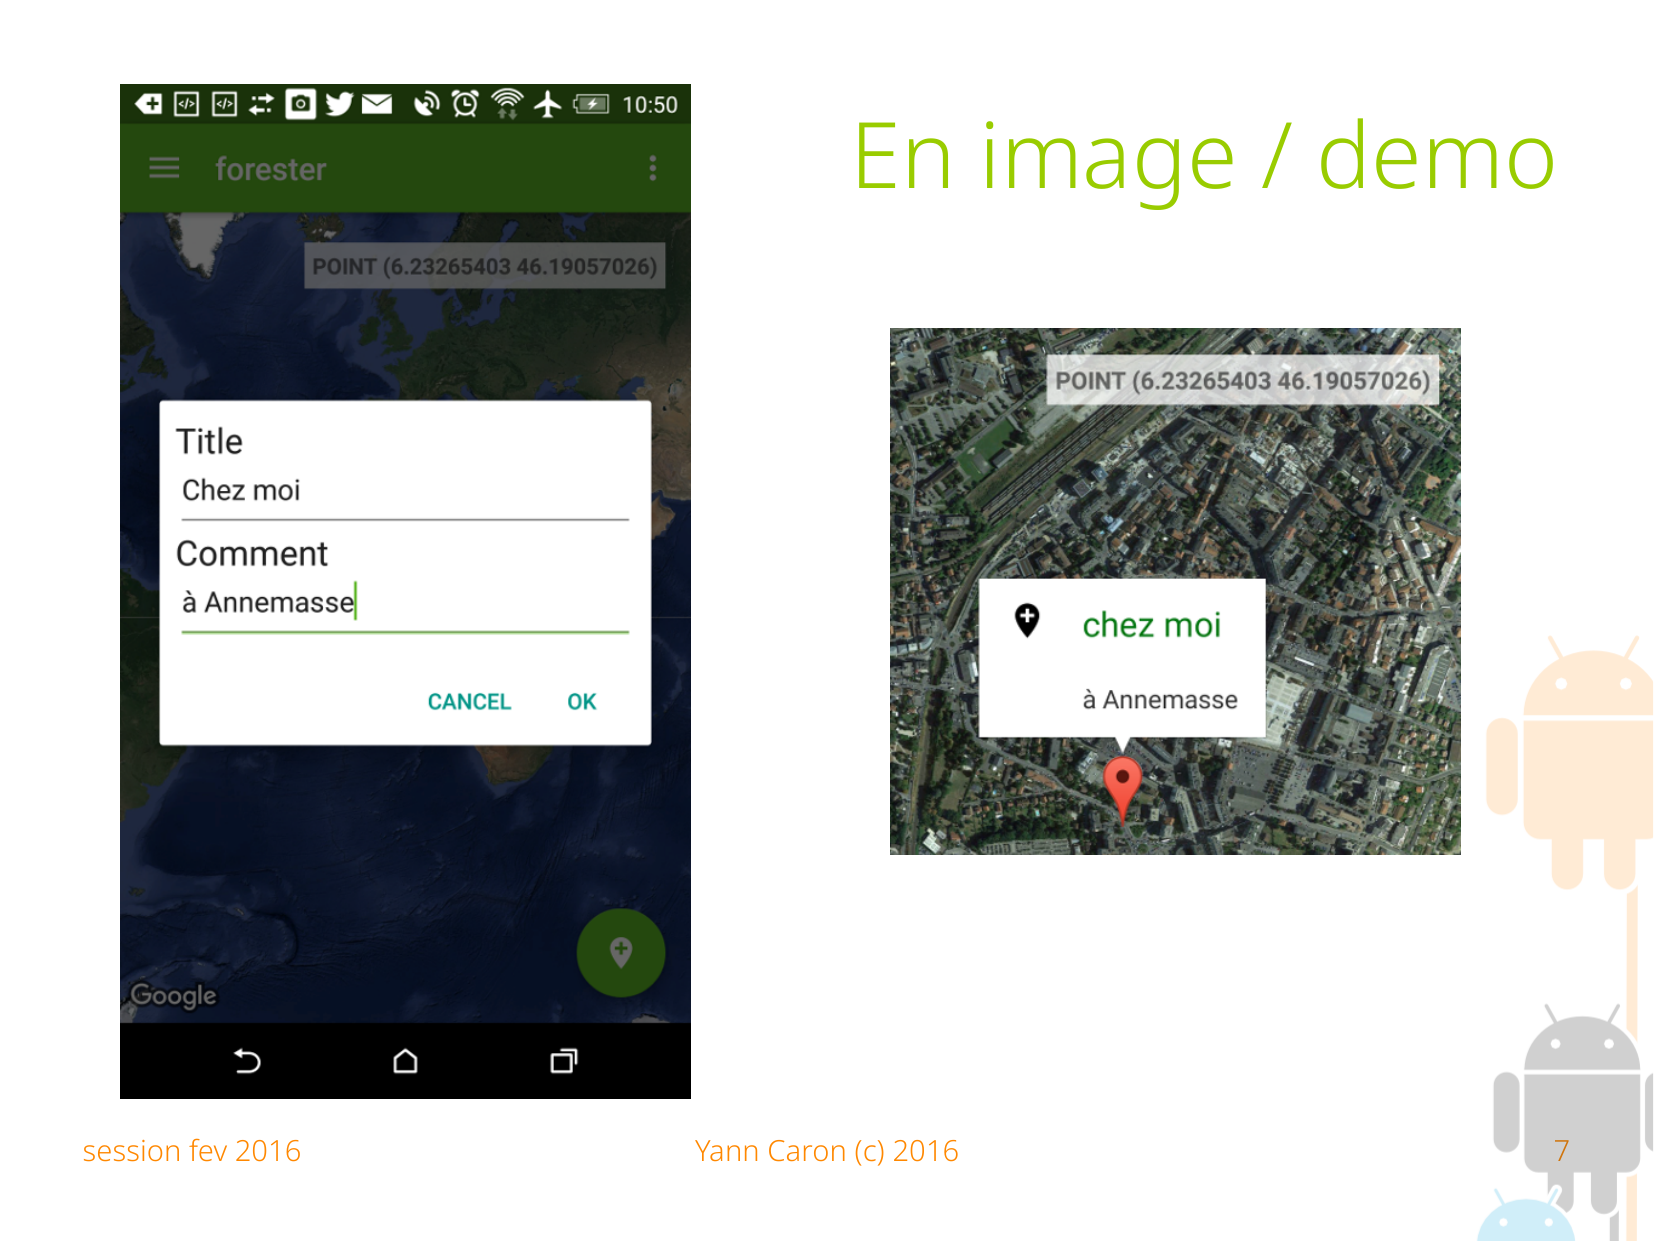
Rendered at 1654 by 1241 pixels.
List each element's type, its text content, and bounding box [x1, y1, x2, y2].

title En image / demo [840, 49, 1571, 257]
picture [120, 84, 1654, 1241]
